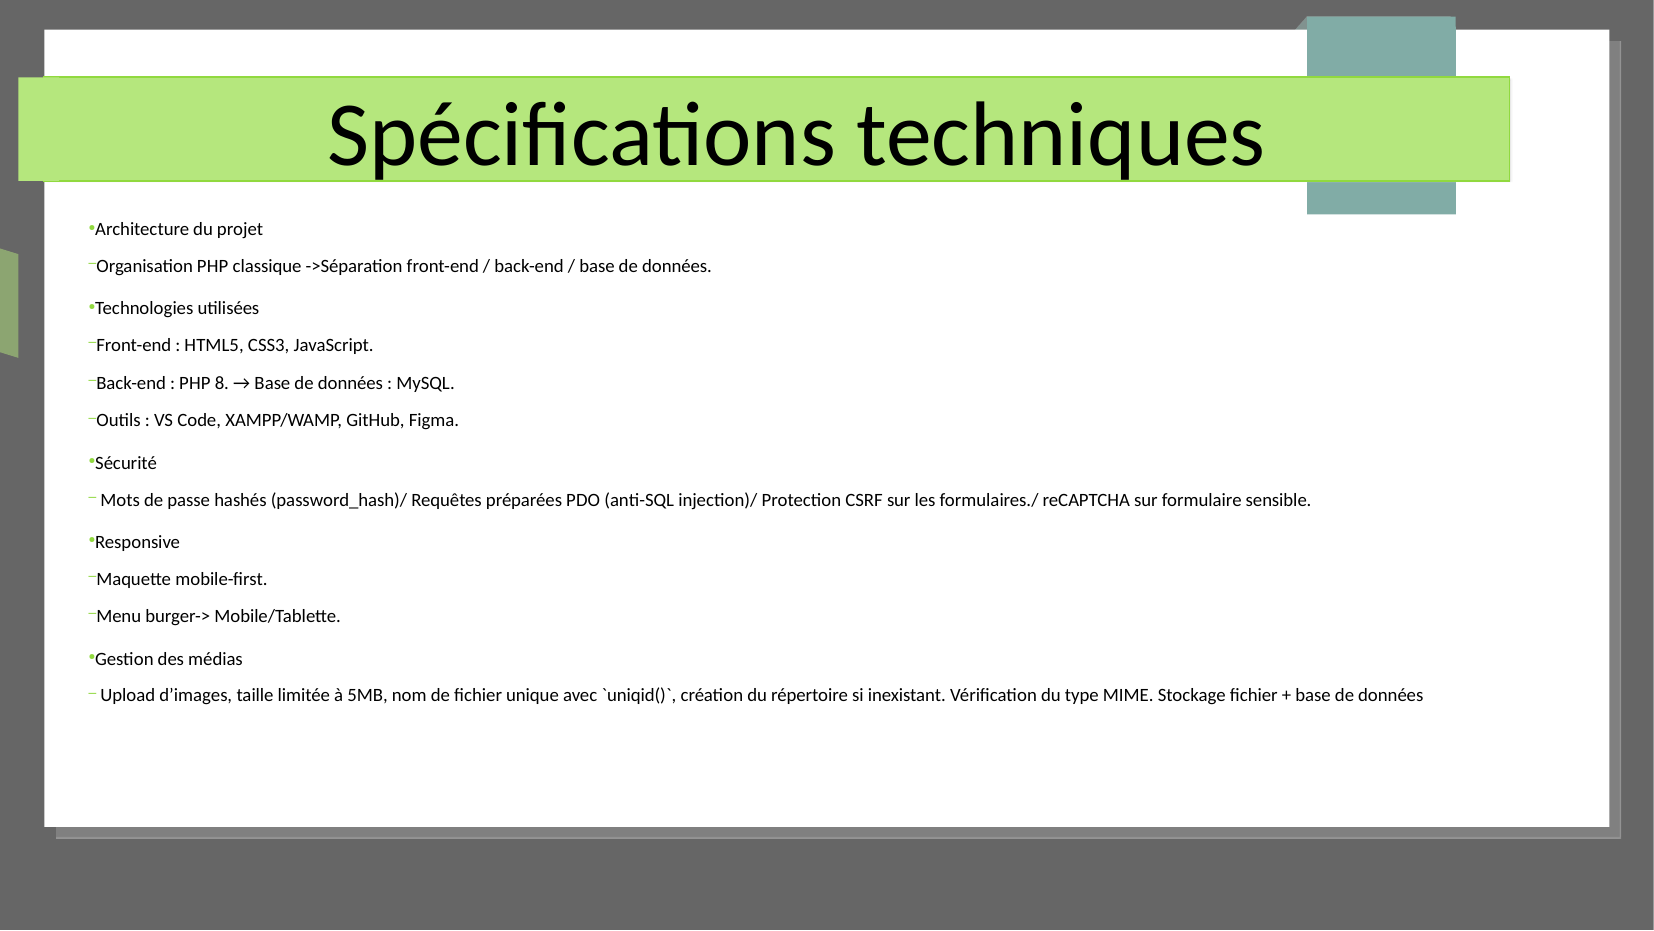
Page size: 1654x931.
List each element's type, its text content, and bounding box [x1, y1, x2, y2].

list Architecture du projet Organisation PHP classique ->Séparation front-end / back-end / base de données. Technologies utilisées Front-end : HTML5, CSS3, JavaScript. Back-end : PHP 8. → Base de données : MySQL. Outils : VS Code, XAMPP/WAMP, GitHub, Figma. Sécurité Mots de passe hashés (password_hash)/ Requêtes préparées PDO (anti-SQL injection)/ Protection CSRF sur les formulaires./ reCAPTCHA sur formulaire sensible. Responsive Maquette mobile-first. Menu burger-> Mobile/Tablette. Gestion des médias Upload d’images, taille limitée à 5MB, nom de fichier unique avec `uniqid()`, création du répertoire si inexistant. Vérification du type MIME. Stockage fichier + base de données [88, 221, 1565, 813]
title Spécifications techniques [88, 73, 1506, 178]
